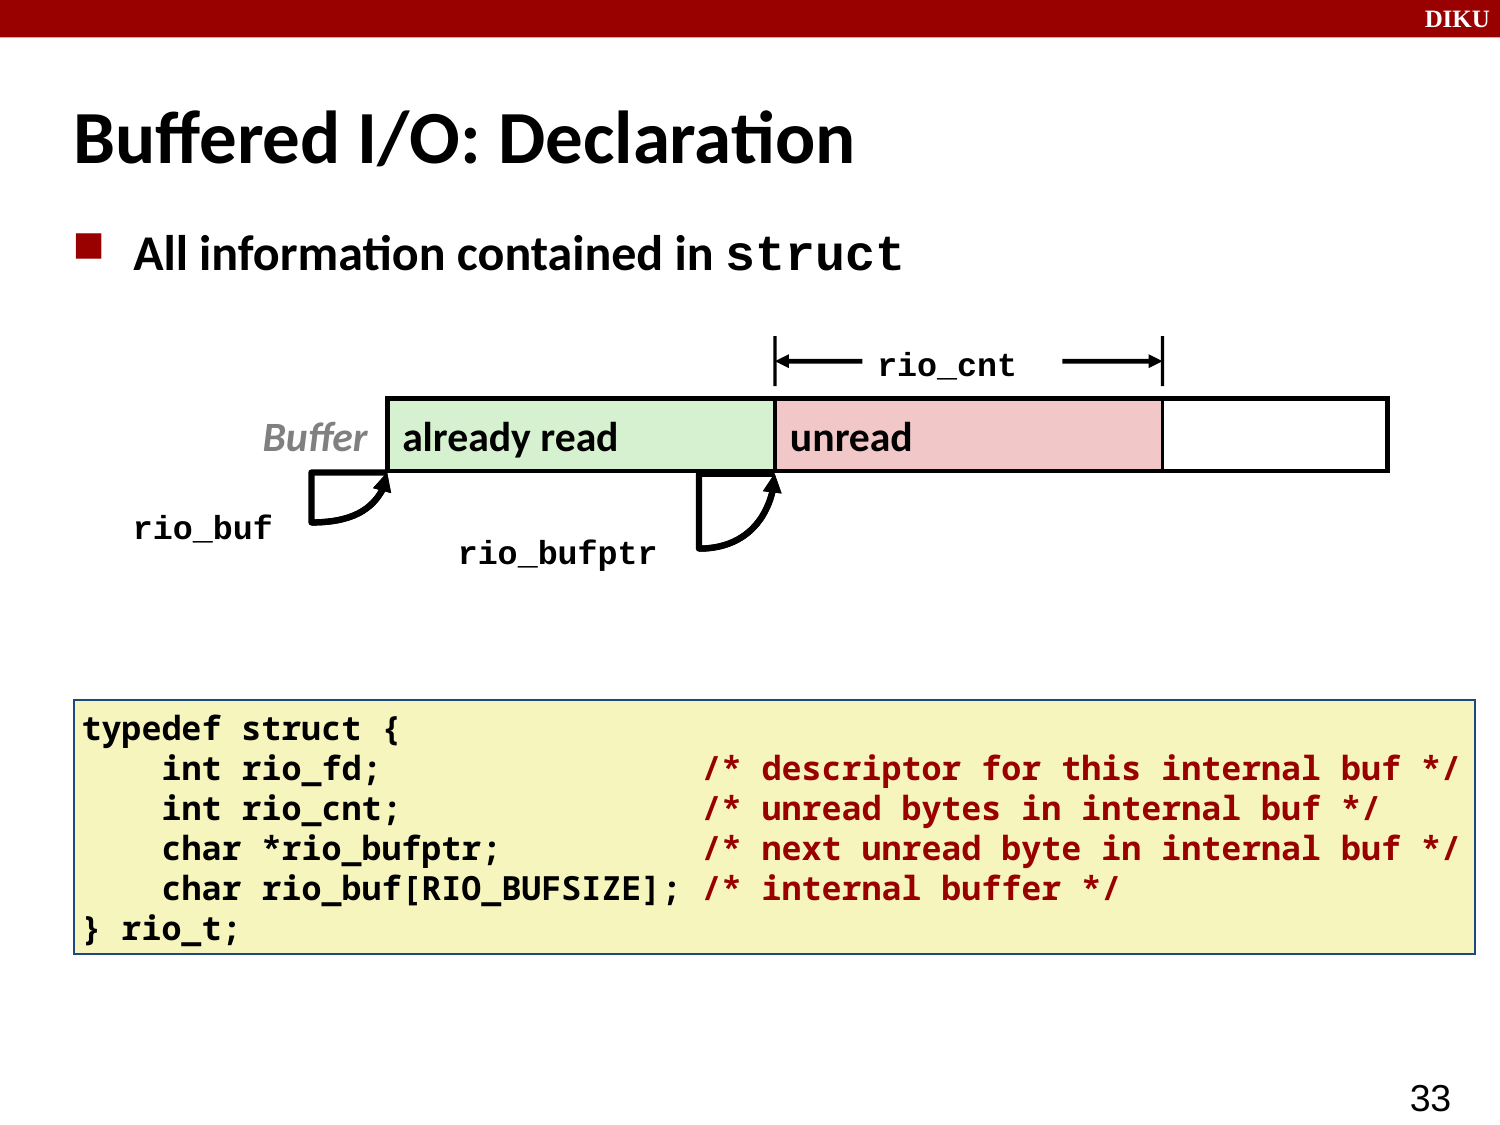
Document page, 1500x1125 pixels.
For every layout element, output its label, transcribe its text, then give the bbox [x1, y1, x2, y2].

text_box already read [390, 401, 775, 469]
text_box rio_bufptr [443, 523, 706, 579]
text_box typedef struct { int rio_fd; /* descriptor for this internal buf */ int rio_cnt; /* unread bytes in internal buf */ char *rio_bufptr; /* next unread byte in internal buf */ char rio_buf[RIO_BUFSIZE]; /* internal buffer */ } rio_t; [74, 699, 1475, 955]
text_box Buffered I/O: Declaration [58, 71, 1304, 197]
text_box rio_cnt [862, 336, 1063, 391]
text_box rio_buf [118, 498, 289, 554]
text_box unread [775, 401, 1163, 469]
text_box All information contained in struct [62, 212, 1425, 313]
text_box Buffer [247, 402, 383, 468]
